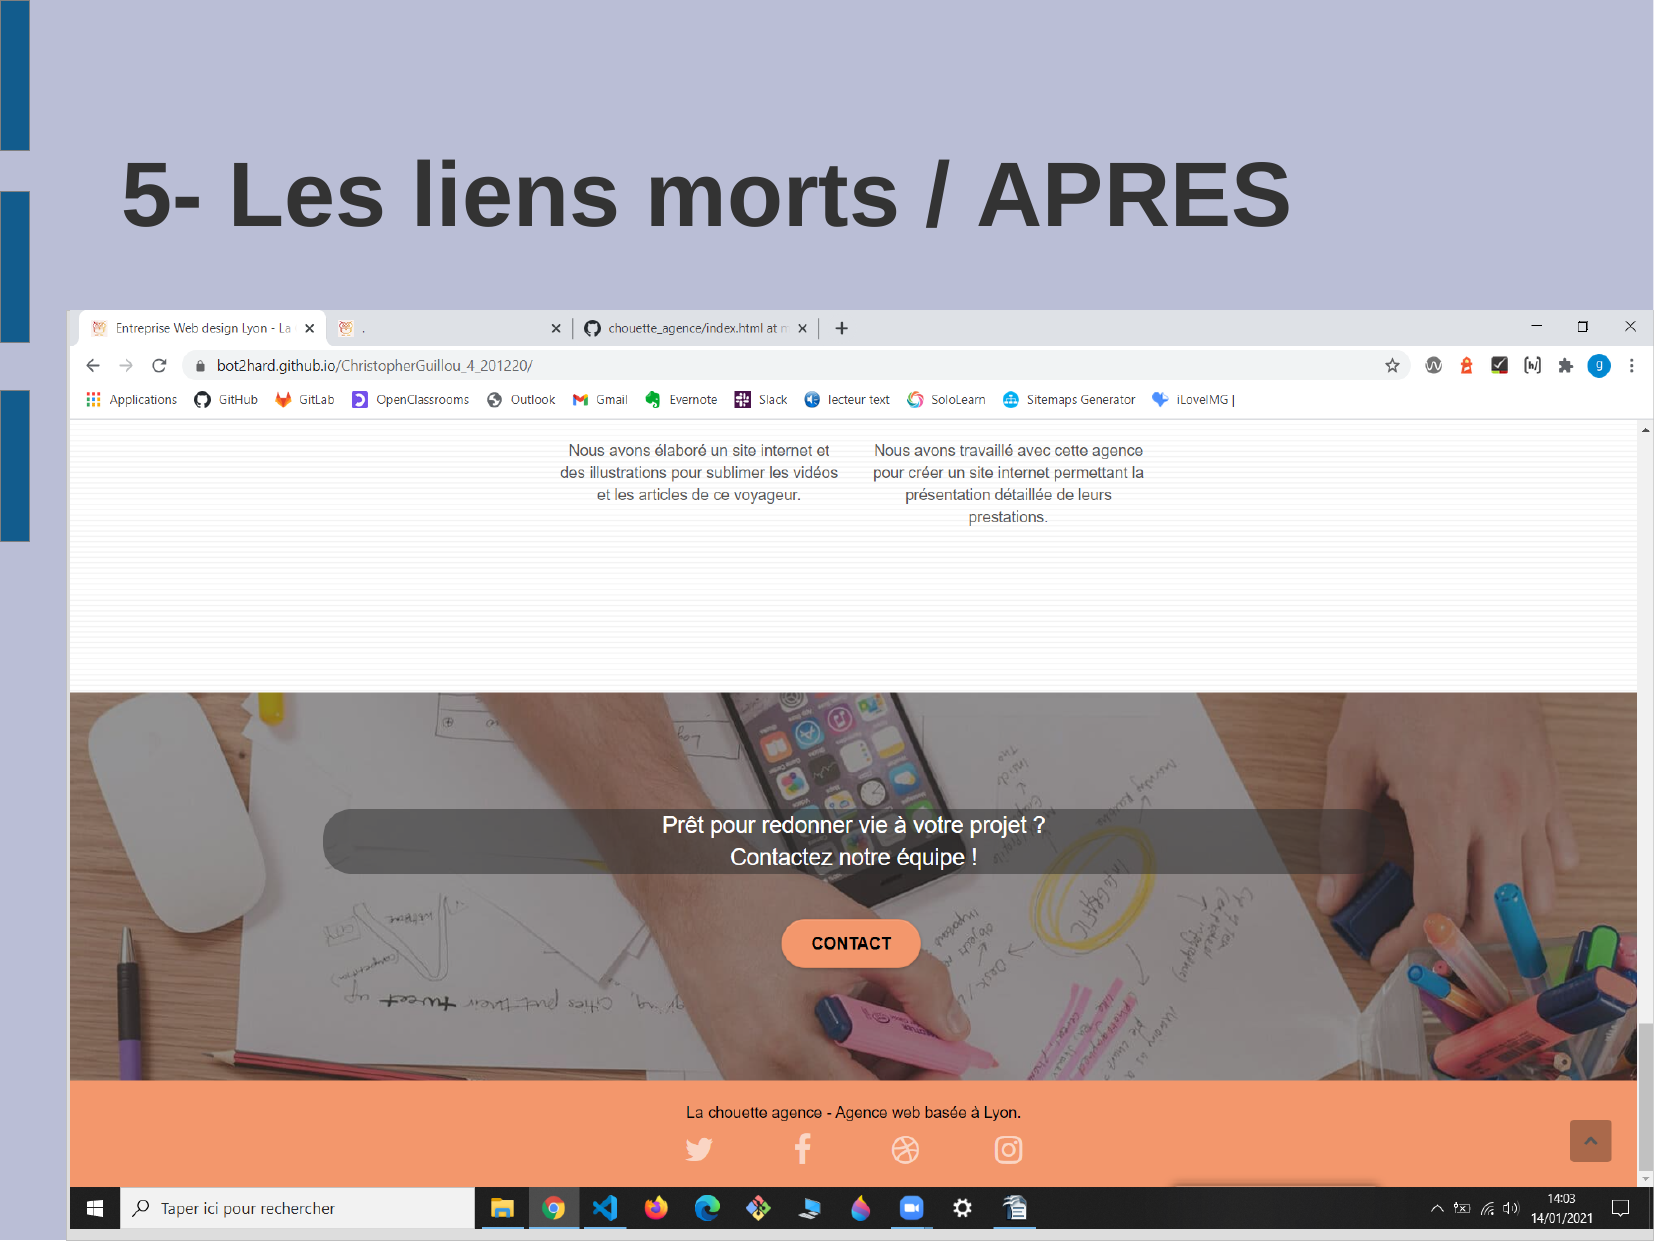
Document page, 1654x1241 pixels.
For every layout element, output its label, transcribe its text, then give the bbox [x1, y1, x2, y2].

picture [70, 310, 1654, 1229]
title 5- Les liens morts / APRES [121, 91, 1534, 299]
